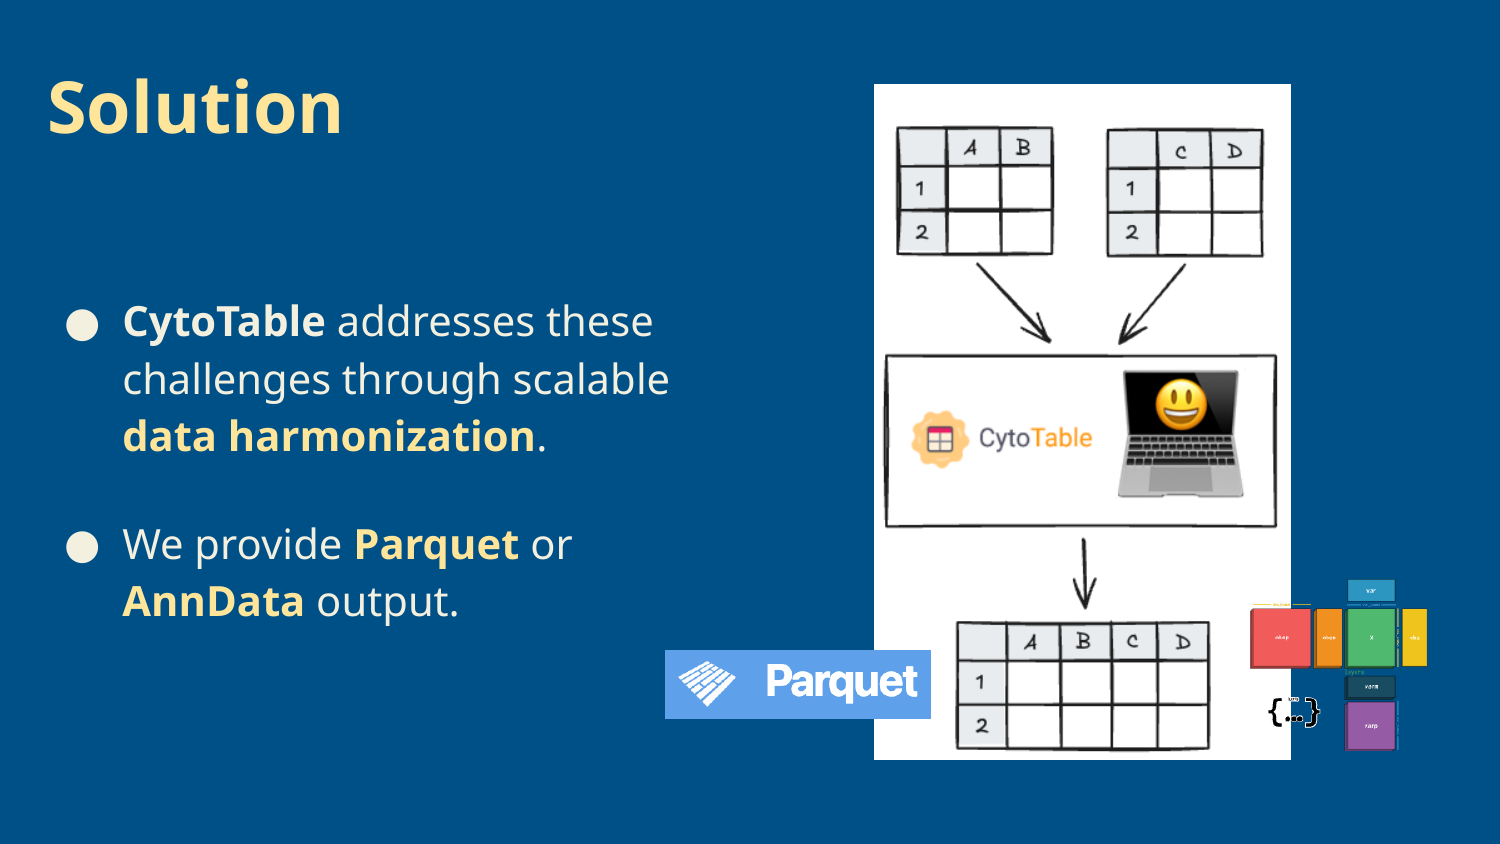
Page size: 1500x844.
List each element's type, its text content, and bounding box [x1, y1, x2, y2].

picture [665, 84, 1427, 760]
list CytoTable addresses these challenges through scalable data harmonization. We provide Parquet or AnnData output. [32, 165, 741, 748]
text_box Solution [32, 56, 525, 165]
